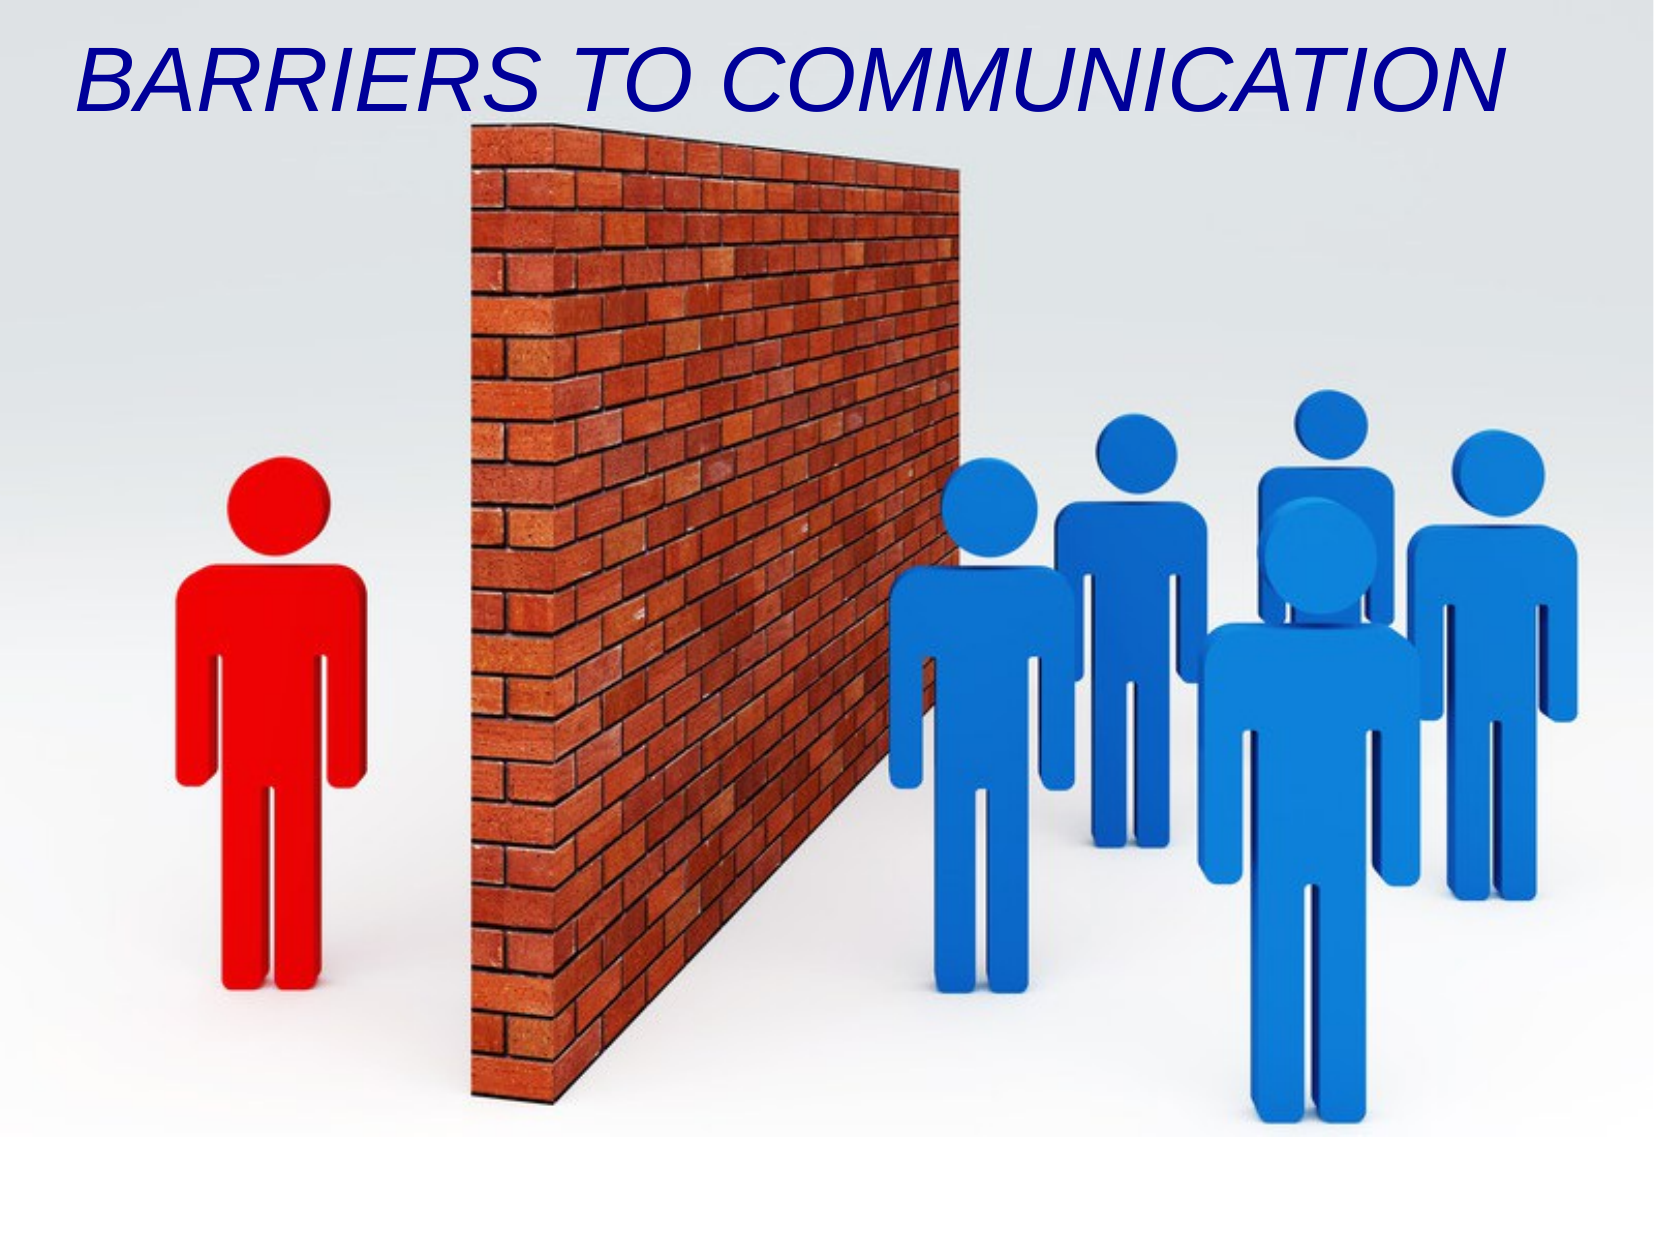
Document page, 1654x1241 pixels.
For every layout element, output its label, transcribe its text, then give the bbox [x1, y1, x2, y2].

title BARRIERS TO COMMUNICATION [47, 0, 1536, 184]
picture [0, 0, 1654, 1137]
